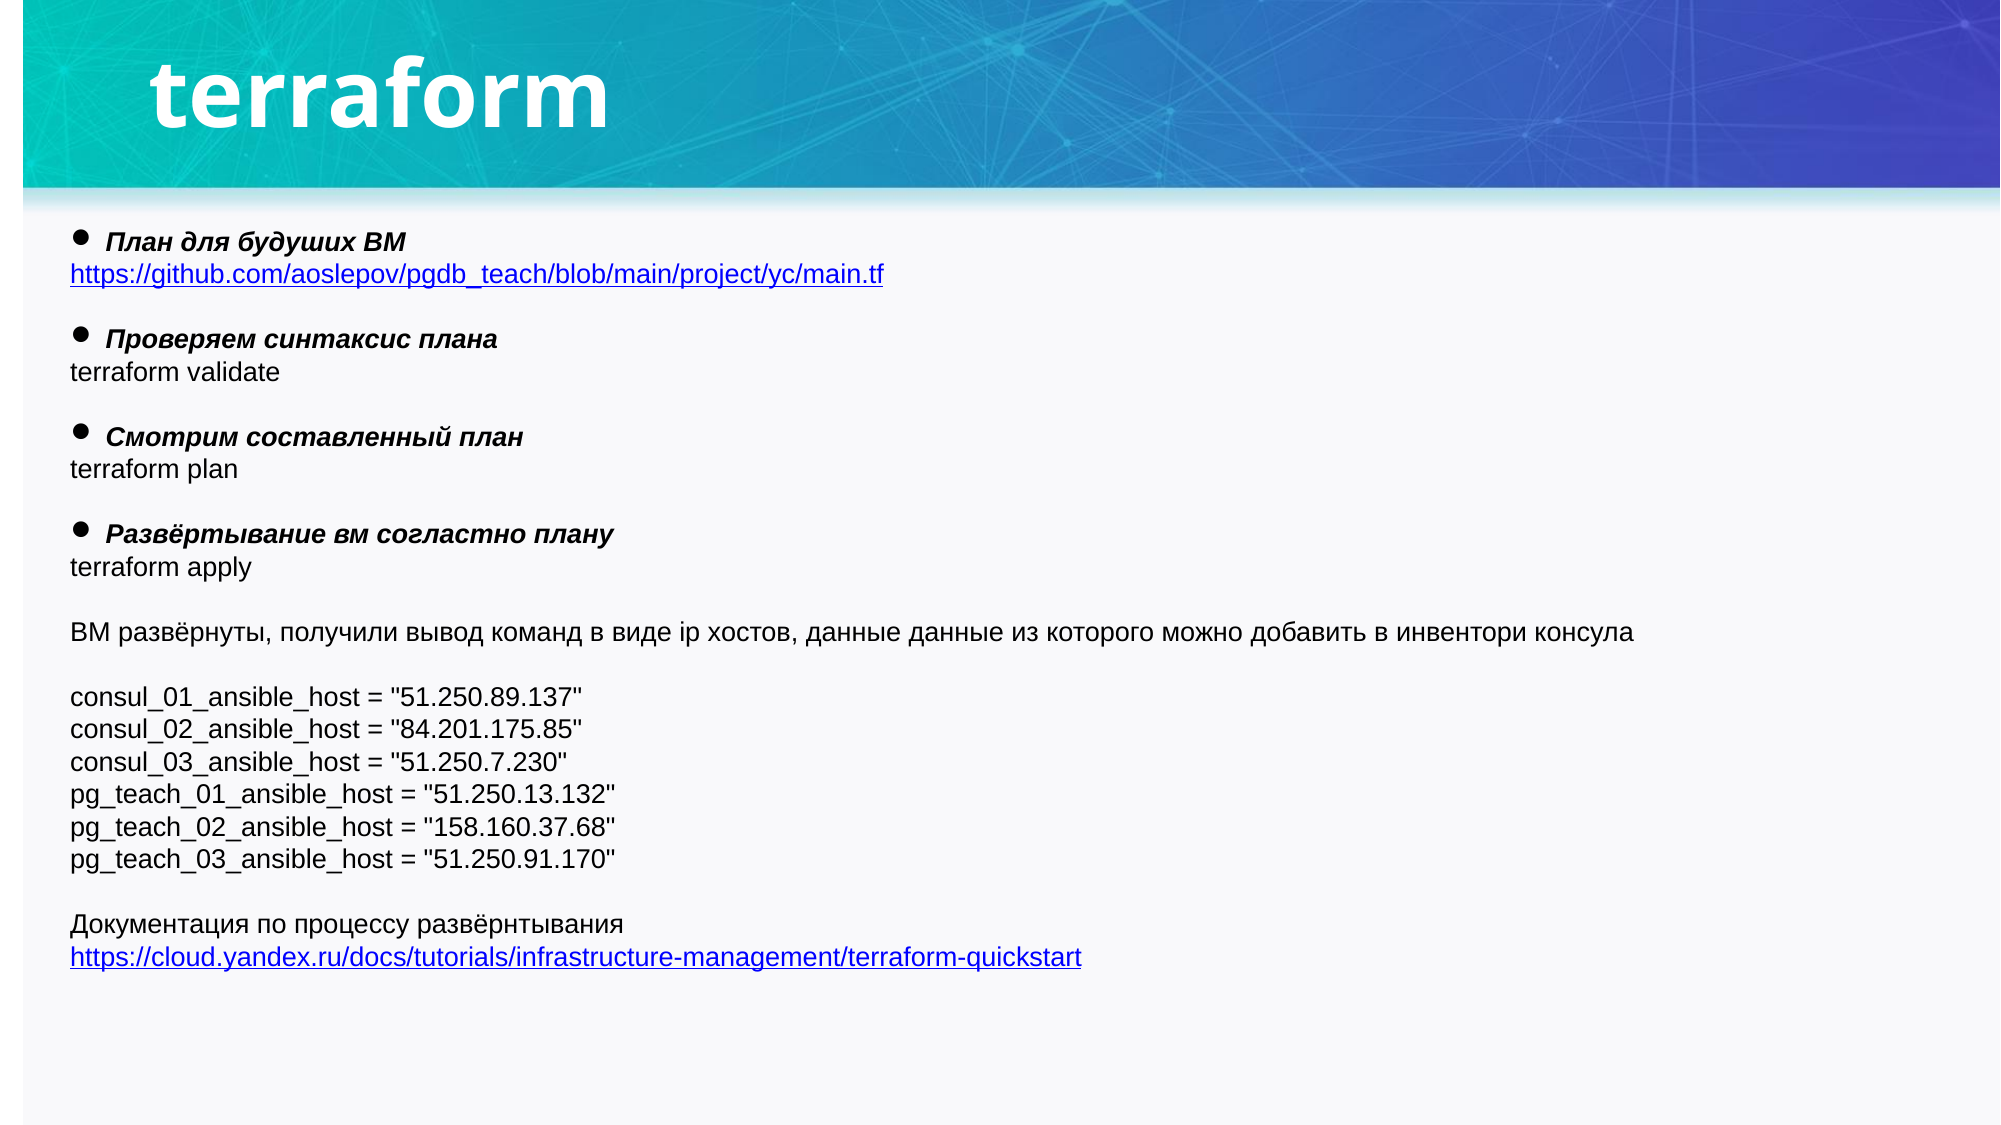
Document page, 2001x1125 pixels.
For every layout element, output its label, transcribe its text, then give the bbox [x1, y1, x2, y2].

text_box terraform [133, 31, 1779, 163]
text_box План для будуших ВМ https://github.com/aoslepov/pgdb_teach/blob/main/project/yc/main.tf Проверяем синтаксис плана terraform validate Смотрим составленный план terraform plan Развёртывание вм согластно плану terraform apply ВМ развёрнуты, получили вывод команд в виде ip хостов, данные данные из которого можно добавить в инвентори консула consul_01_ansible_host = "51.250.89.137" consul_02_ansible_host = "84.201.175.85" consul_03_ansible_host = "51.250.7.230" pg_teach_01_ansible_host = "51.250.13.132" pg_teach_02_ansible_host = "158.160.37.68" pg_teach_03_ansible_host = "51.250.91.170" Документация по процессу развёрнтывания https://cloud.yandex.ru/docs/tutorials/infrastructure-management/terraform-quickstart [55, 209, 2000, 987]
picture [23, 0, 2000, 1125]
